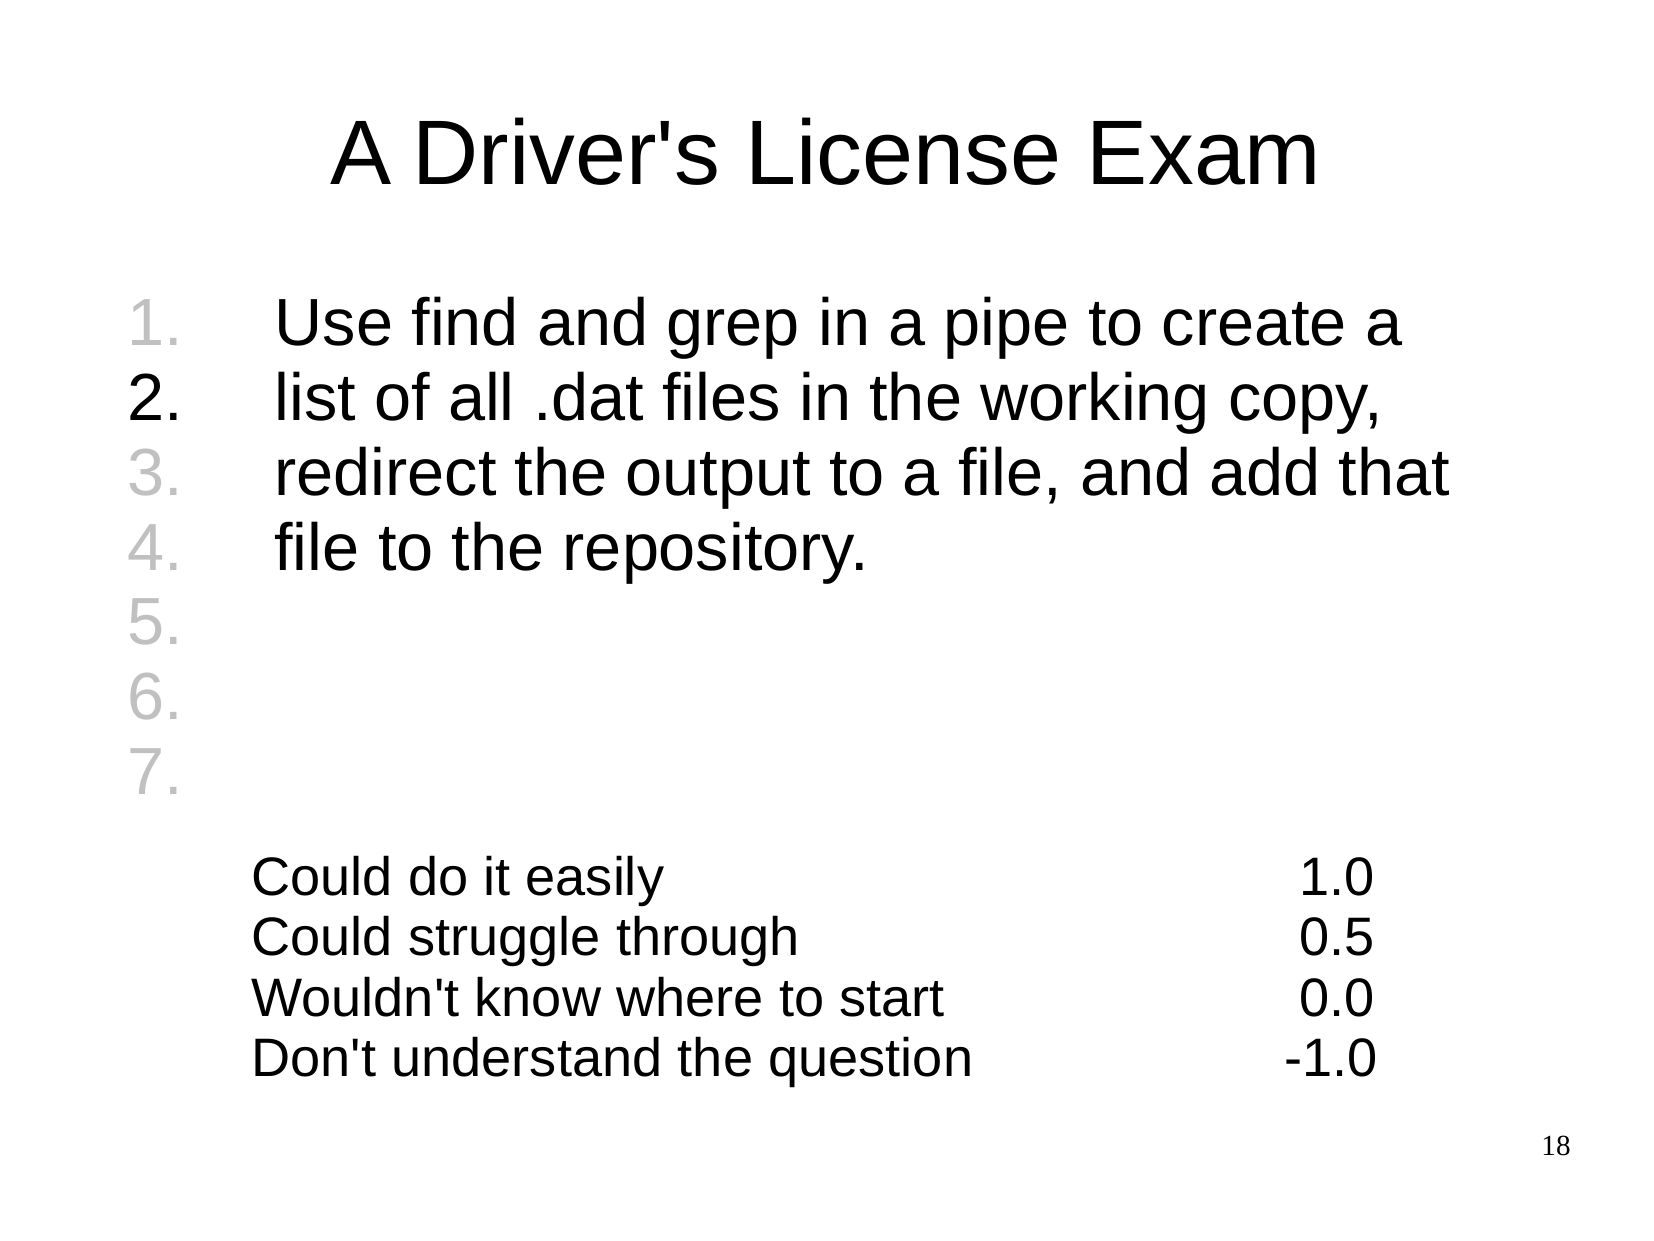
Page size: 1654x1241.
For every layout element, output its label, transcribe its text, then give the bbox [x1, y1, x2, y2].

title A Driver's License Exam [82, 49, 1571, 257]
text_box Could do it easily 1.0 Could struggle through 0.5 Wouldn't know where to start 0.0 Don't understand the question -1.0 [236, 838, 1393, 1096]
text_box 1. Use find and grep in a pipe to create a 2. list of all .dat files in the working copy, 3. redirect the output to a file, and add that 4. file to the repository. 5. 6. 7. [112, 277, 1469, 815]
